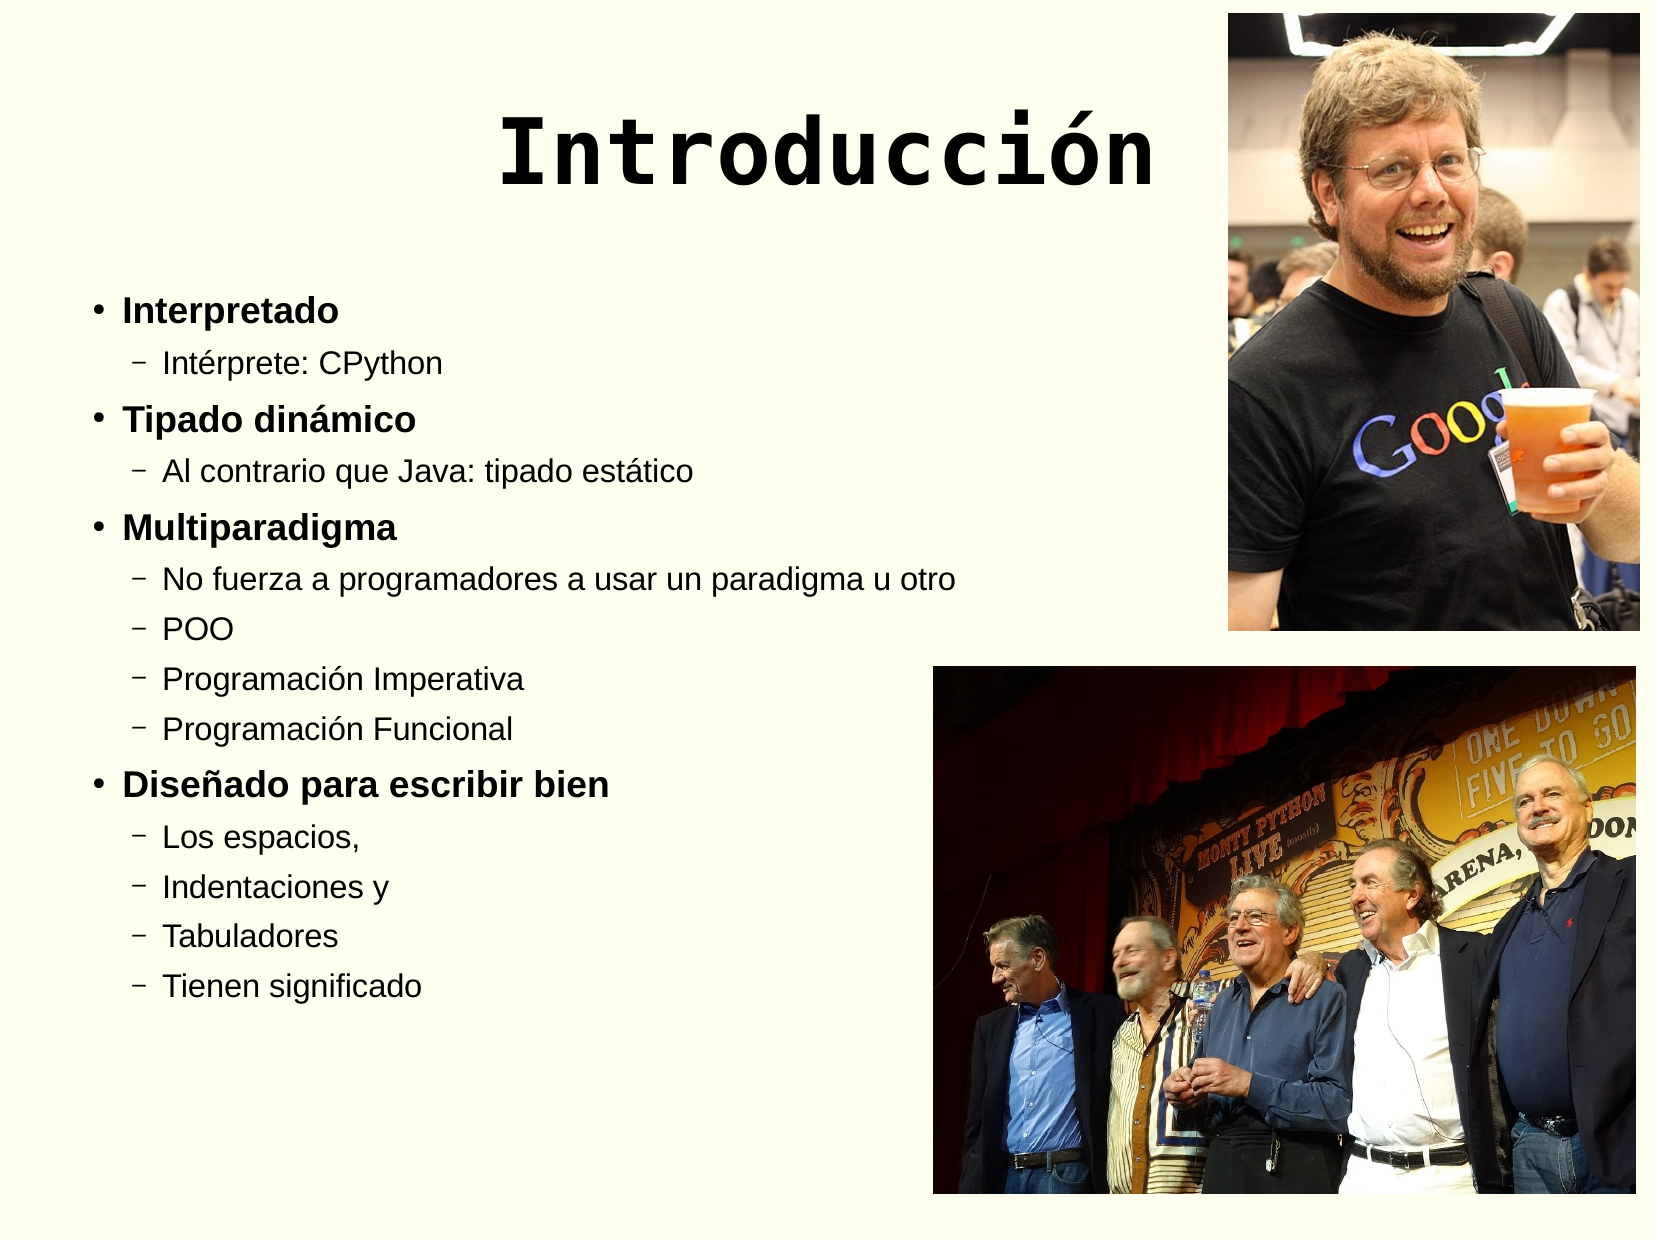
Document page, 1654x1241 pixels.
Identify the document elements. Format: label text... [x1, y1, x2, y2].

picture [1228, 13, 1640, 631]
title Introducción [82, 49, 1228, 257]
picture [933, 666, 1636, 1194]
list Interpretado Intérprete: CPython Tipado dinámico Al contrario que Java: tipado estático Multiparadigma No fuerza a programadores a usar un paradigma u otro POO Programación Imperativa Programación Funcional Diseñado para escribir bien Los espacios, Indentaciones y Tabuladores Tienen significado [82, 290, 1571, 1010]
